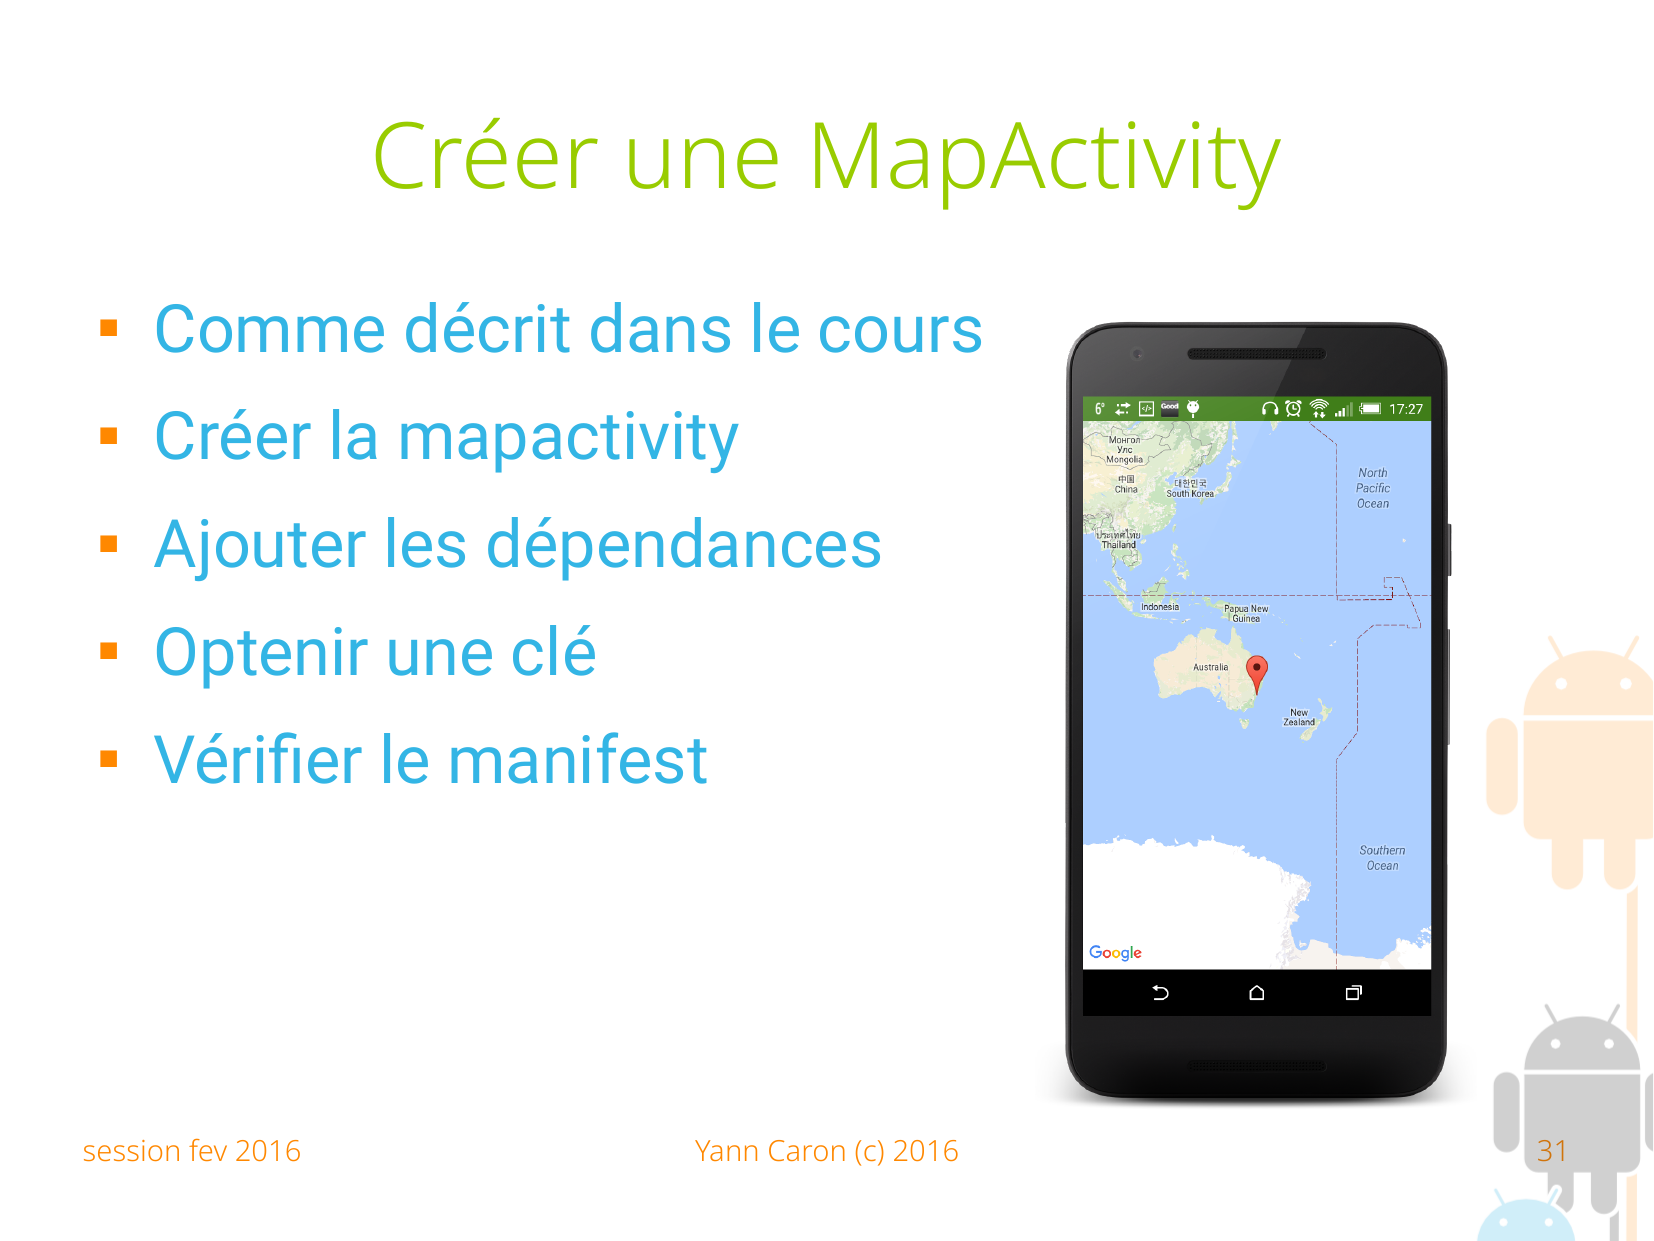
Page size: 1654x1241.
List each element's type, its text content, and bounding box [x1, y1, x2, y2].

list Comme décrit dans le cours Créer la mapactivity Ajouter les dépendances Optenir une clé Vérifier le manifest [82, 290, 1571, 1010]
picture [240, 321, 1654, 1241]
title Créer une MapActivity [82, 49, 1571, 257]
